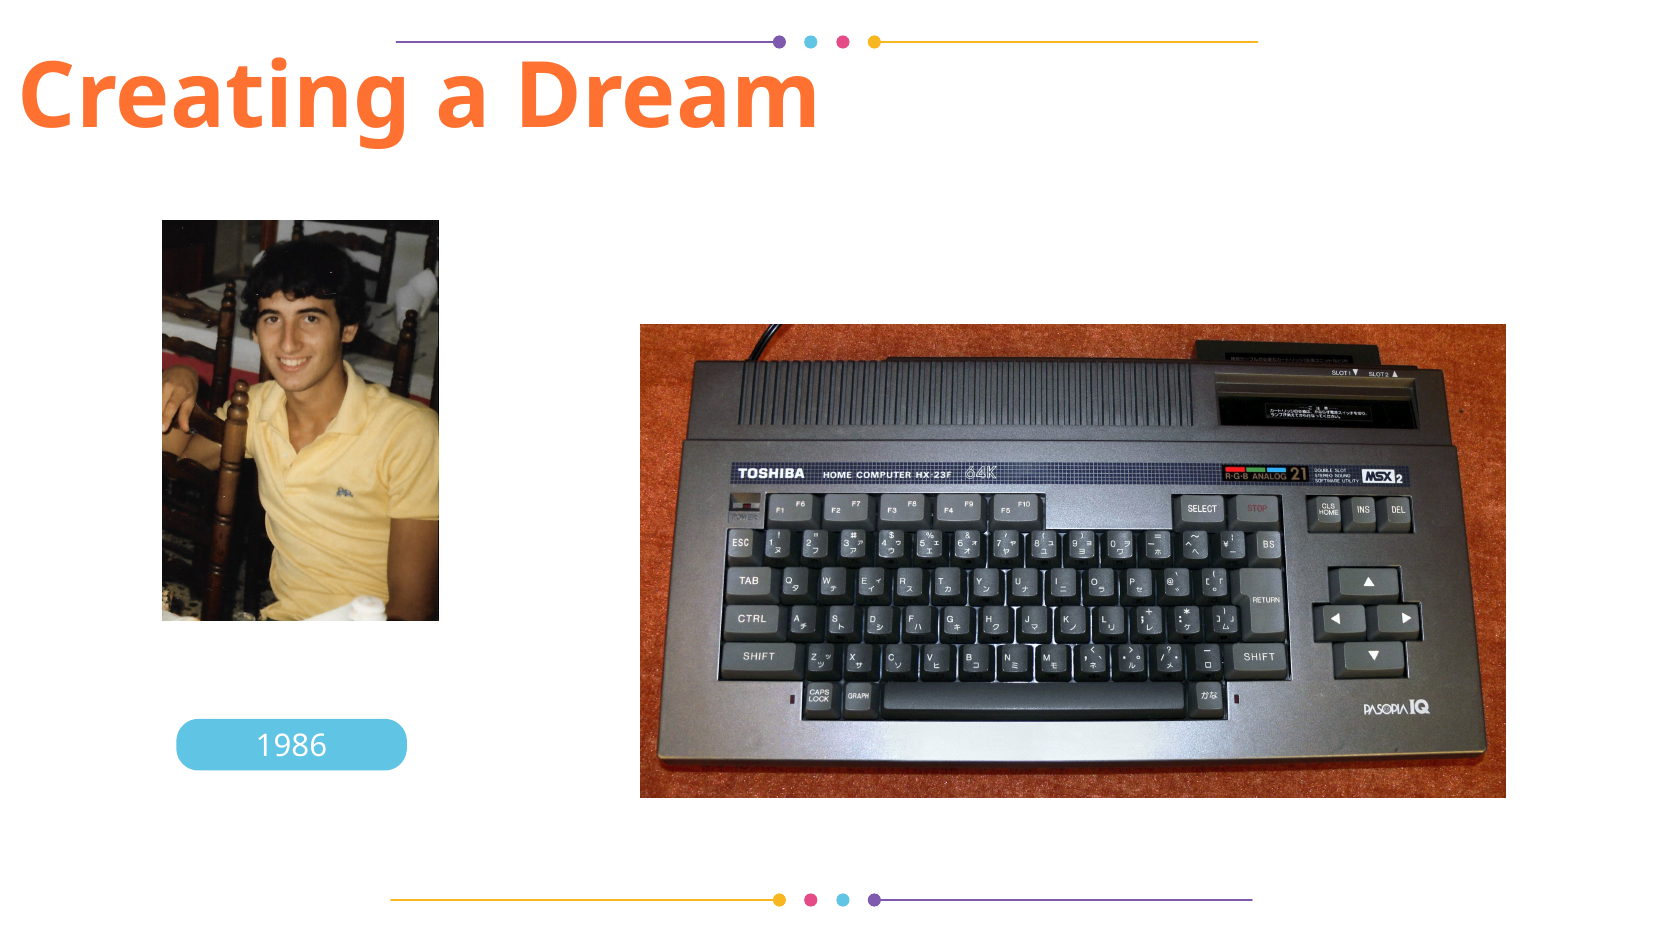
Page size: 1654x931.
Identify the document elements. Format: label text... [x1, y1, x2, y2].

title Creating a Dream [17, 7, 1022, 178]
picture [640, 324, 1506, 798]
text_box 1986 [176, 718, 407, 771]
picture [162, 220, 443, 621]
